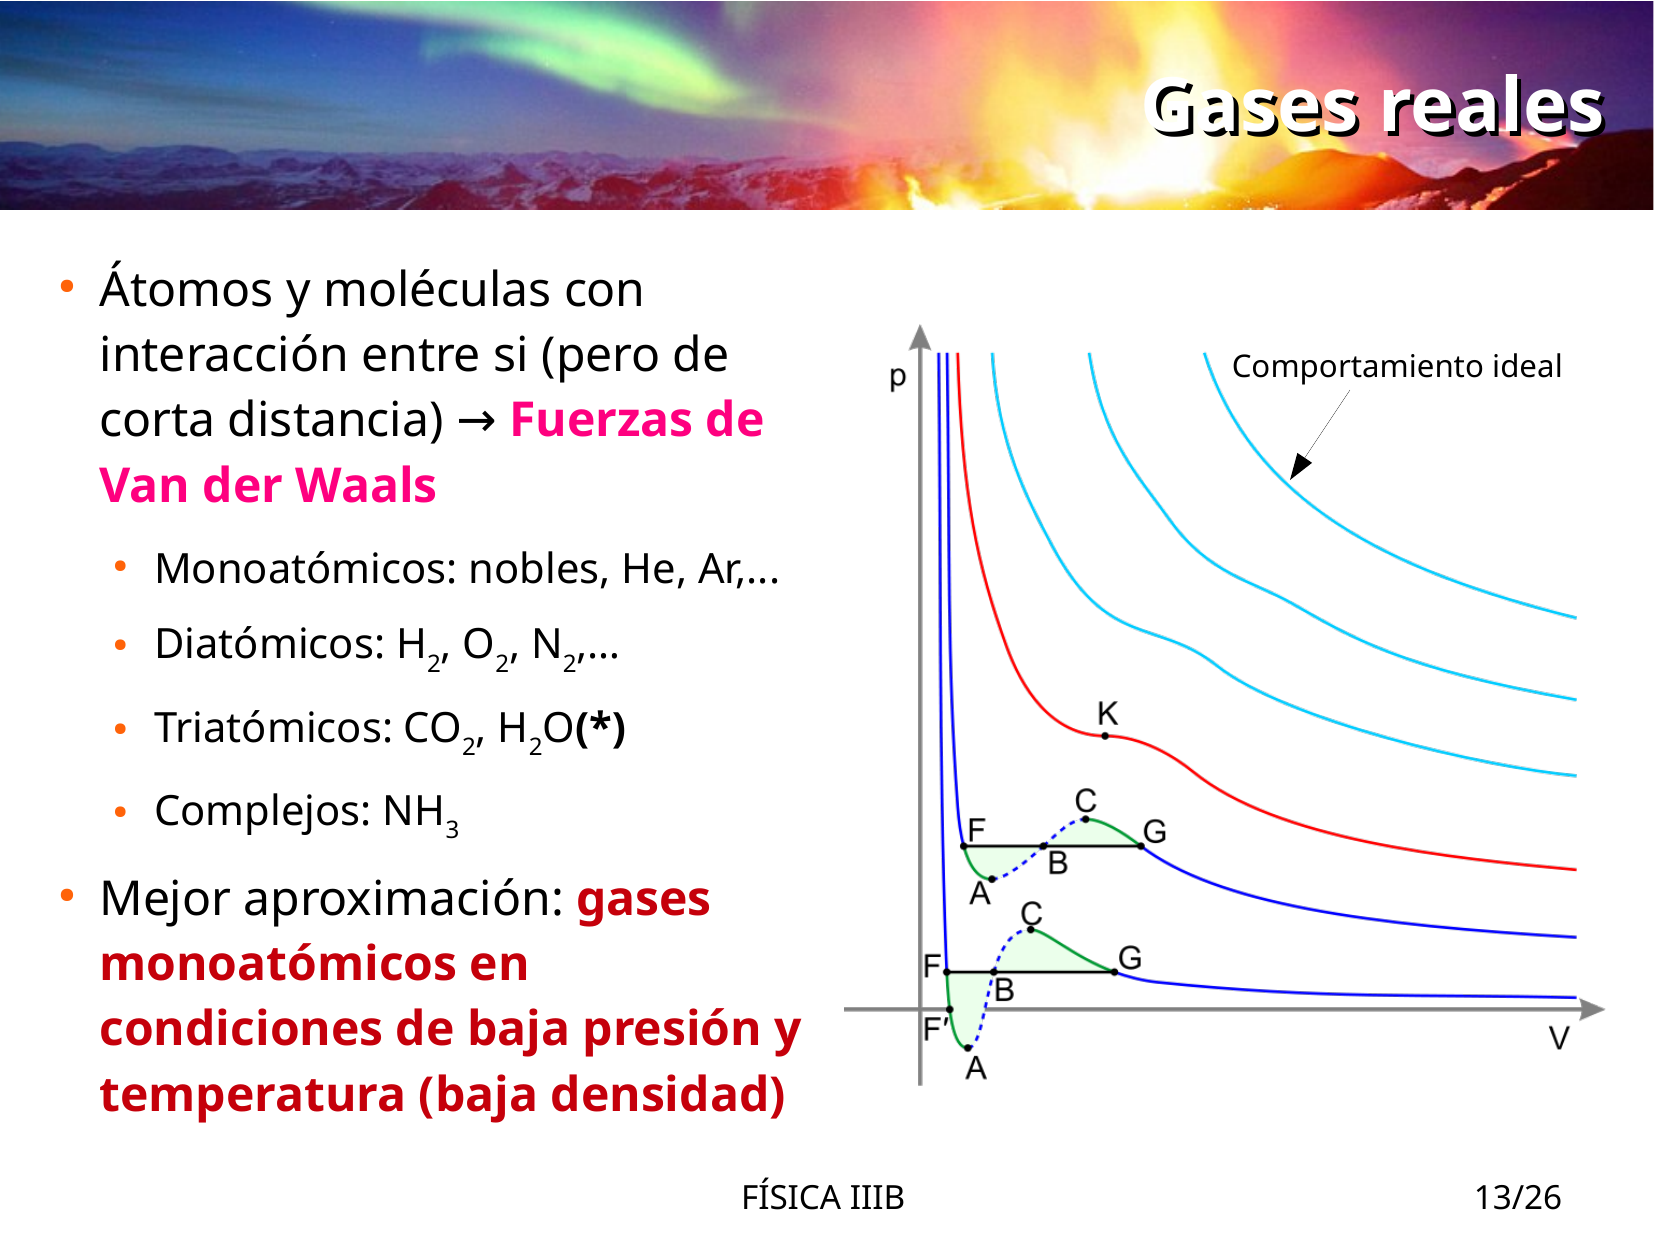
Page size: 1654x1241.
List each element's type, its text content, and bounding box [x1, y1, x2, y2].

picture [844, 324, 1606, 1086]
picture [0, 1, 1654, 210]
title Gases reales [45, 15, 1606, 191]
list Átomos y moléculas con interacción entre si (pero de corta distancia) → Fuerzas de Van der Waals Monoatómicos: nobles, He, Ar,... Diatómicos: H2, O2, N2,… Triatómicos: CO2, H2O(*) Complejos: NH3 Mejor aproximación: gases monoatómicos en condiciones de baja presión y temperatura (baja densidad) [45, 255, 807, 1156]
text_box Comportamiento ideal [1217, 336, 1597, 391]
